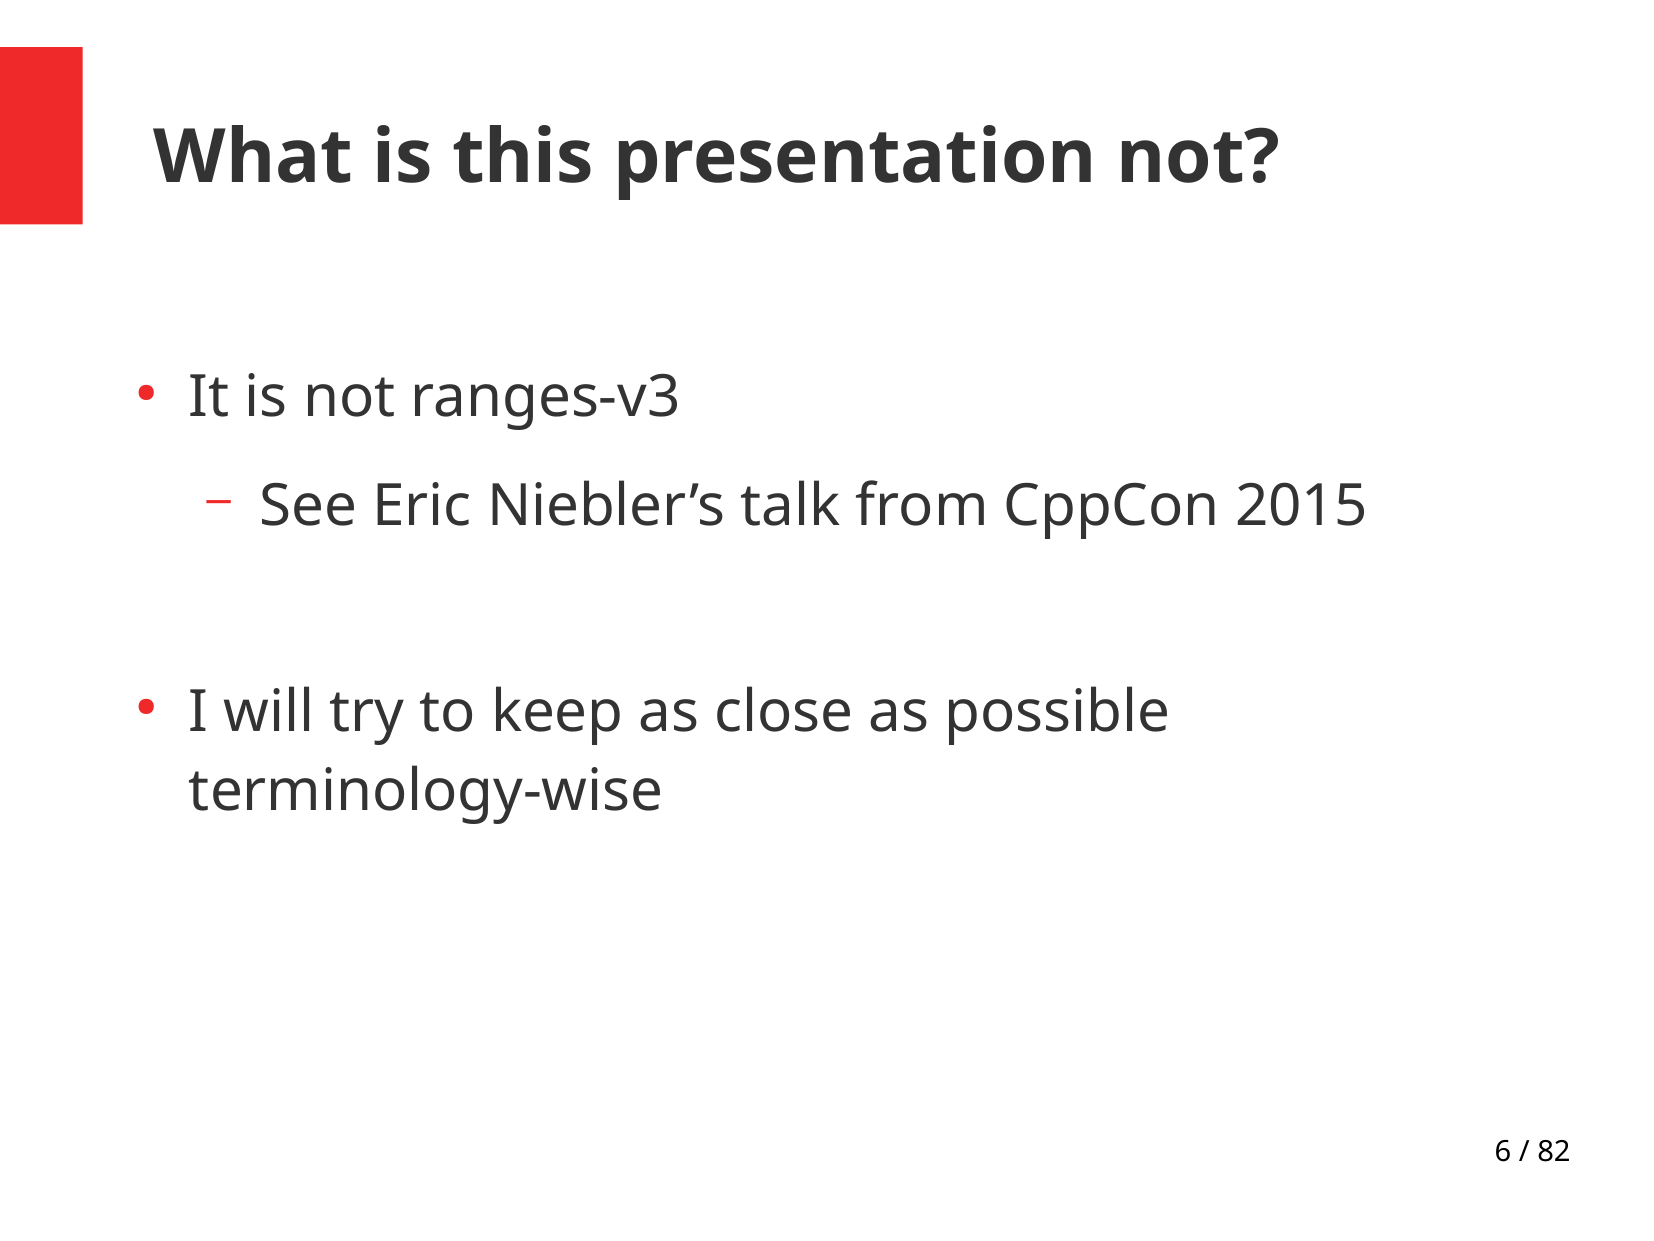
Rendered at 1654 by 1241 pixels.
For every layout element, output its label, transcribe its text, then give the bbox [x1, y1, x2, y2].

title What is this presentation not? [118, 49, 1571, 257]
list It is not ranges-v3 See Eric Niebler’s talk from CppCon 2015 I will try to keep as close as possible terminology-wise [118, 354, 1536, 1074]
